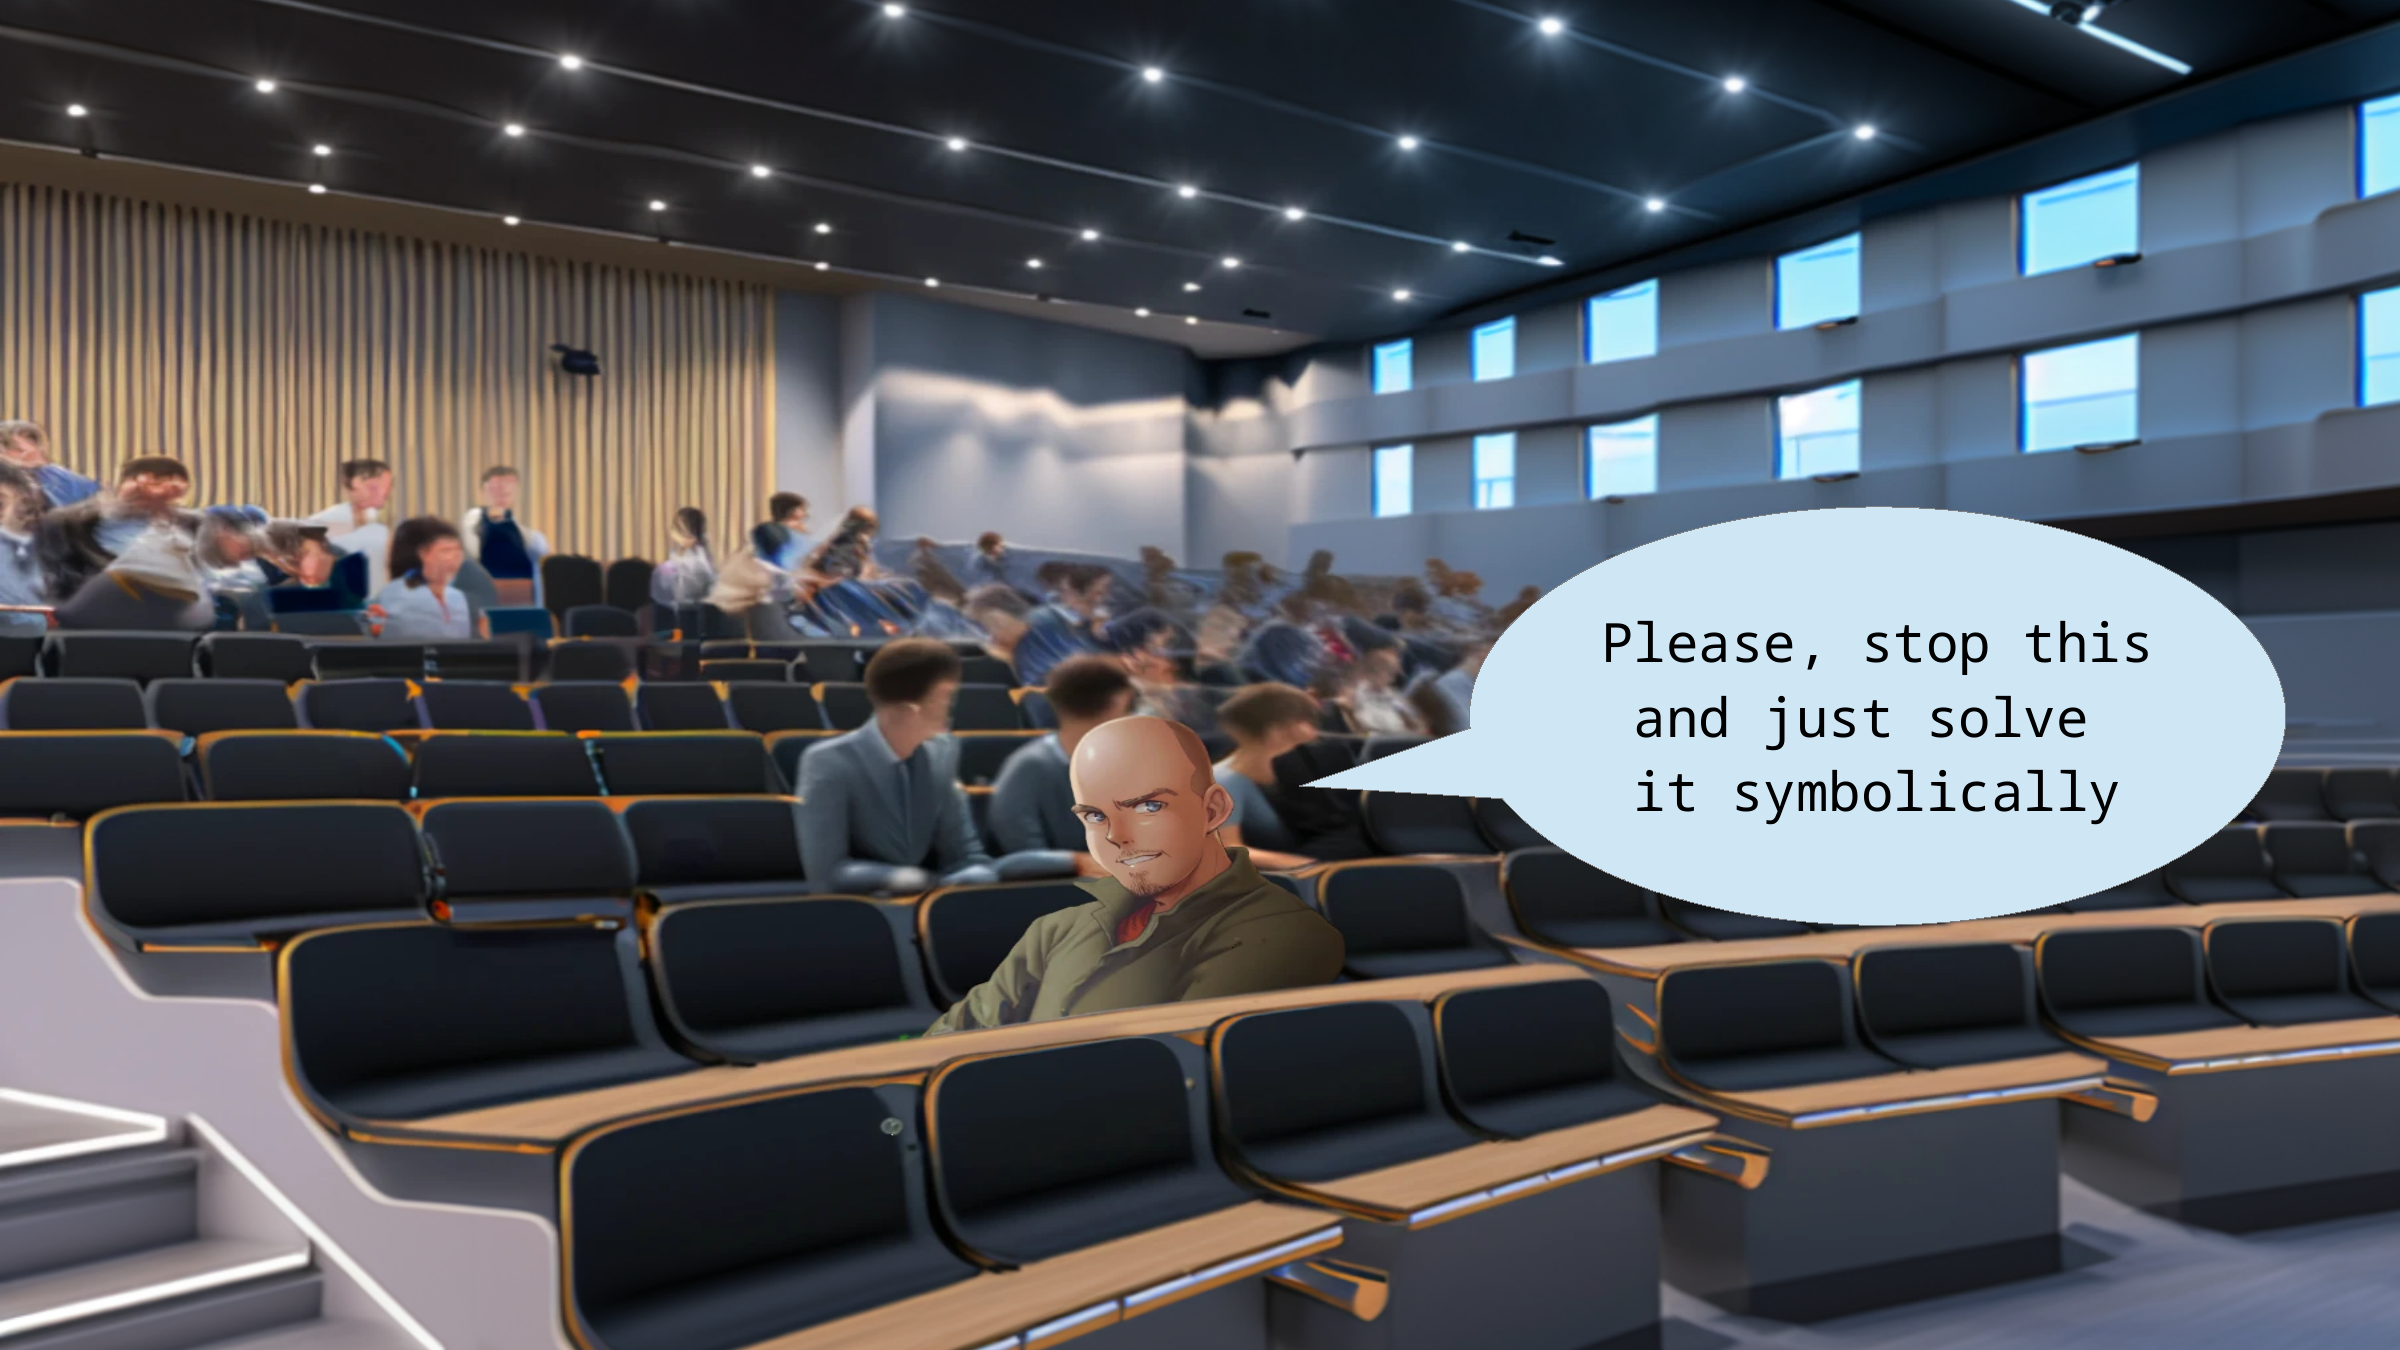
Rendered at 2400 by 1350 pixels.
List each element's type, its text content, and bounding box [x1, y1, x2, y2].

text_box Please, stop this and just solve it symbolically [1299, 506, 2286, 926]
picture [0, 0, 2400, 1350]
